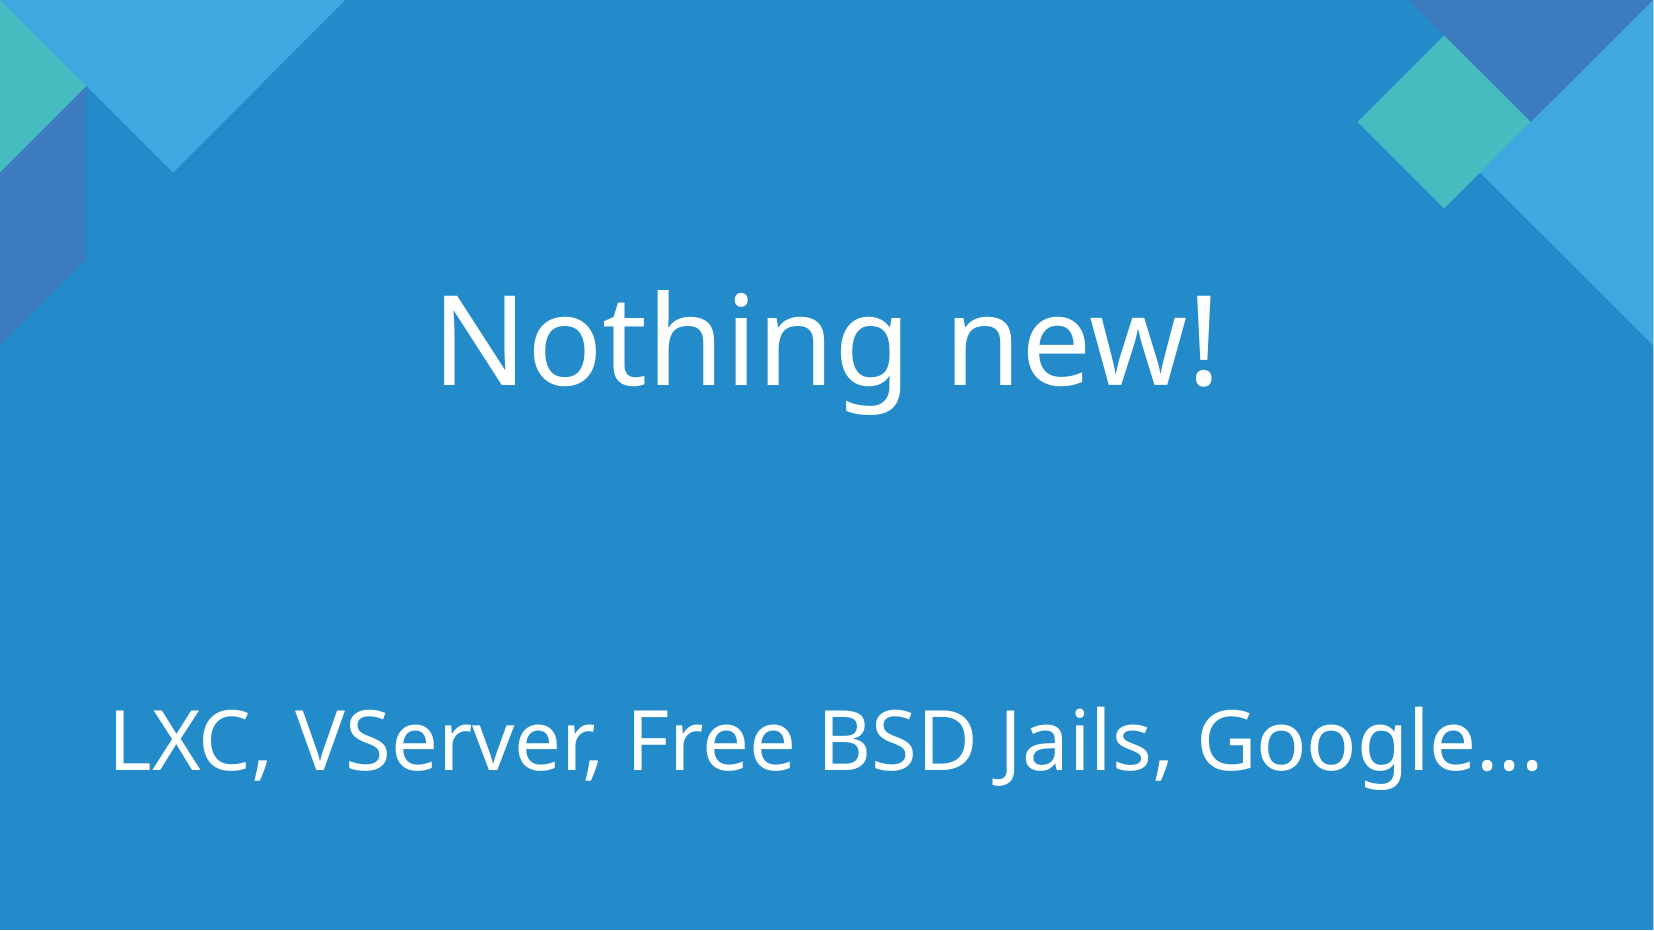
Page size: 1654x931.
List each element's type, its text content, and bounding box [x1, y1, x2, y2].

title Nothing new! [59, 248, 1595, 426]
title LXC, VServer, Free BSD Jails, Google... [59, 649, 1595, 827]
